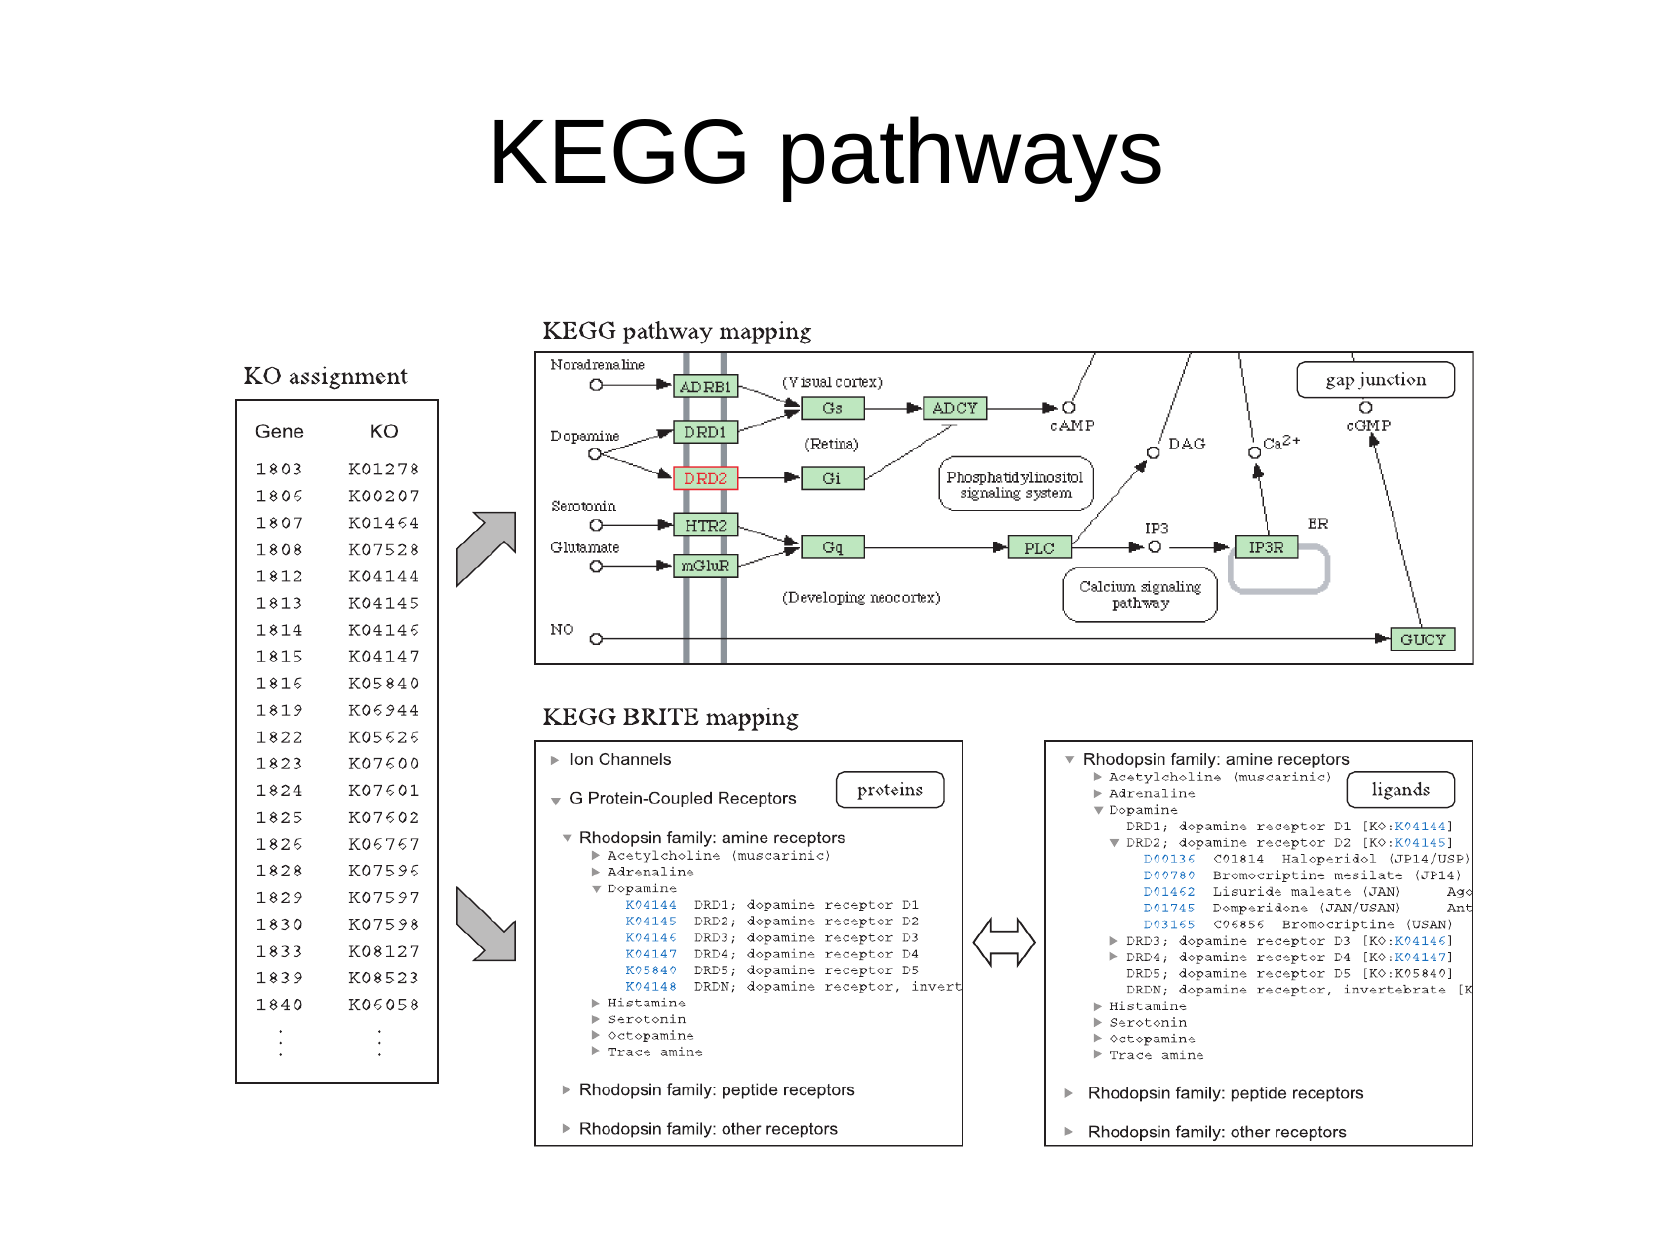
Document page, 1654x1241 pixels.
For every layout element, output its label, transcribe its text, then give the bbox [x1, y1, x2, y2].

picture [177, 307, 1512, 1158]
title KEGG pathways [82, 49, 1570, 256]
